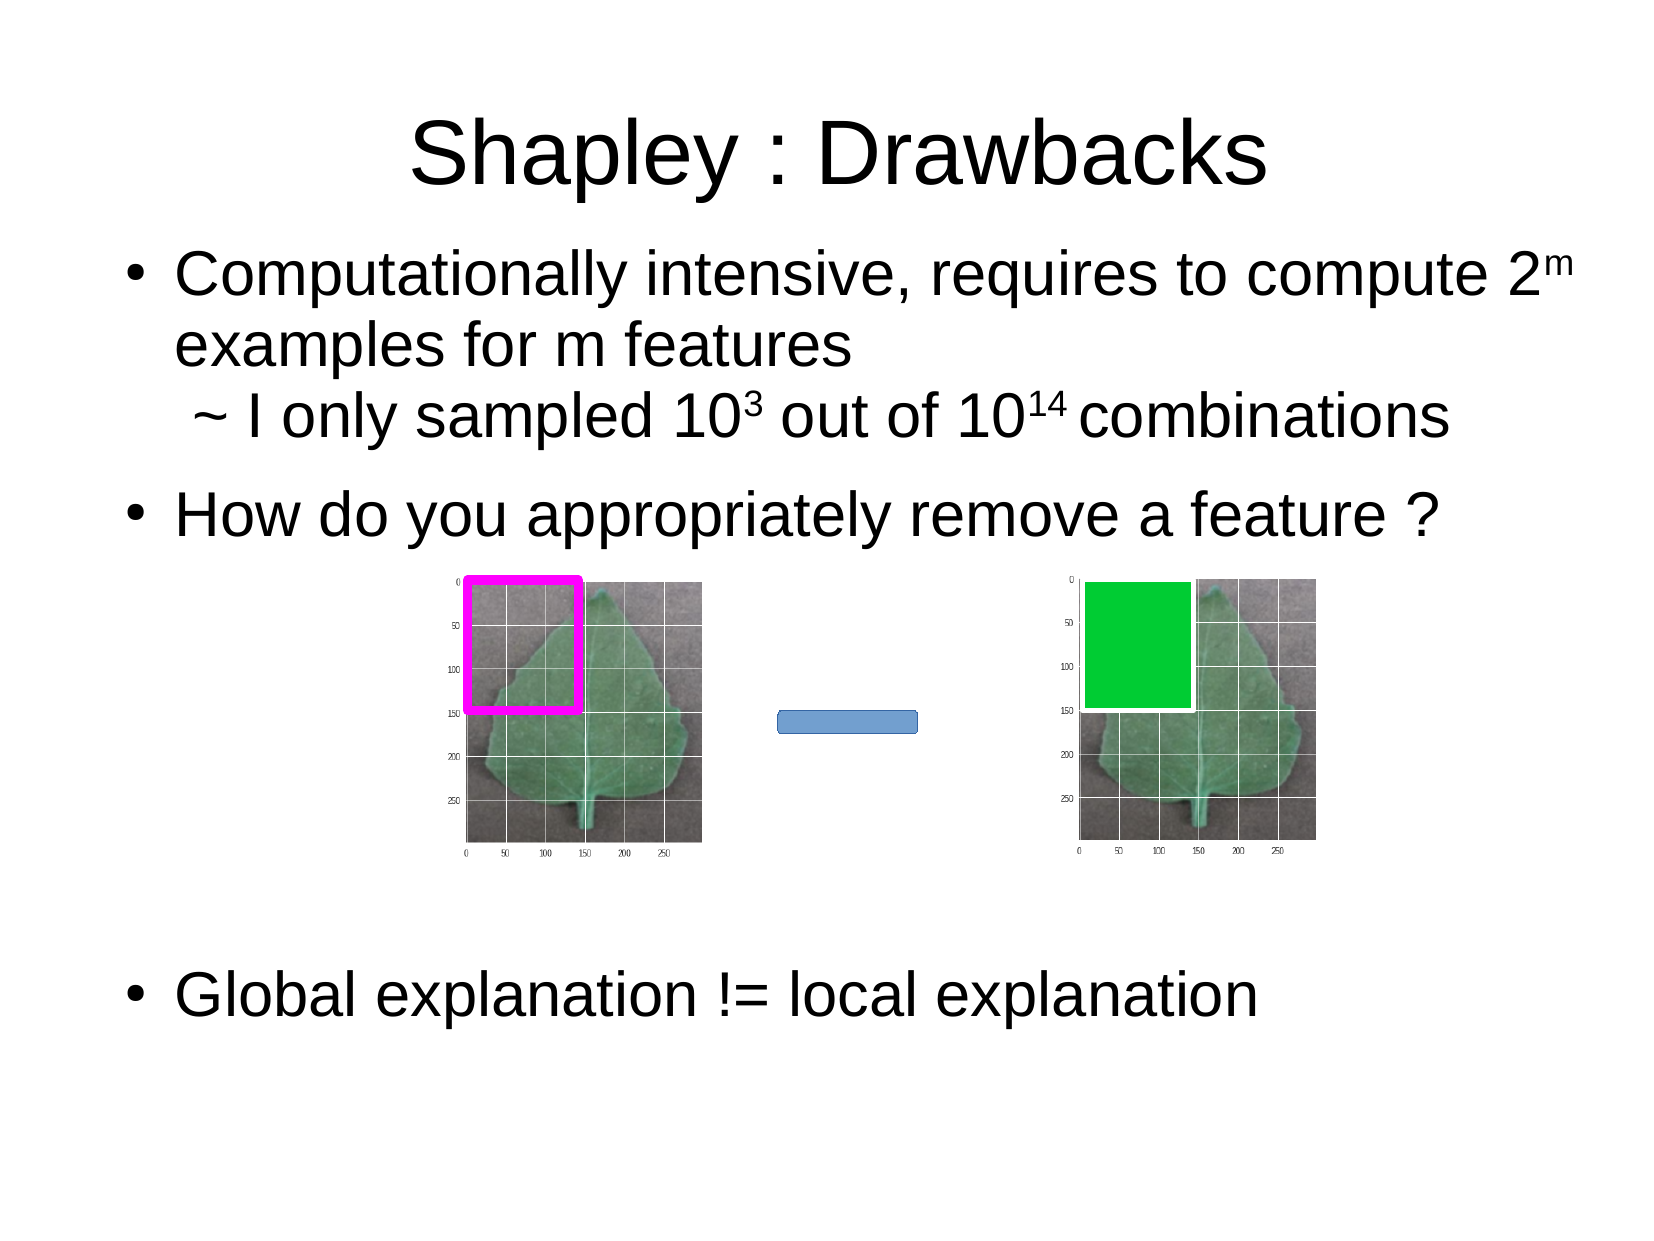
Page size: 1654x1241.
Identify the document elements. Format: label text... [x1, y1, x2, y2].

text_box [1082, 579, 1194, 711]
picture [441, 572, 707, 863]
title Shapley : Drawbacks [82, 49, 1571, 257]
list Computationally intensive, requires to compute 2m examples for m features ~ I only sampled 103 out of 1014 combinations How do you appropriately remove a feature ? Global explanation != local explanation [107, 238, 1596, 1103]
picture [1054, 569, 1321, 861]
text_box [777, 710, 918, 734]
